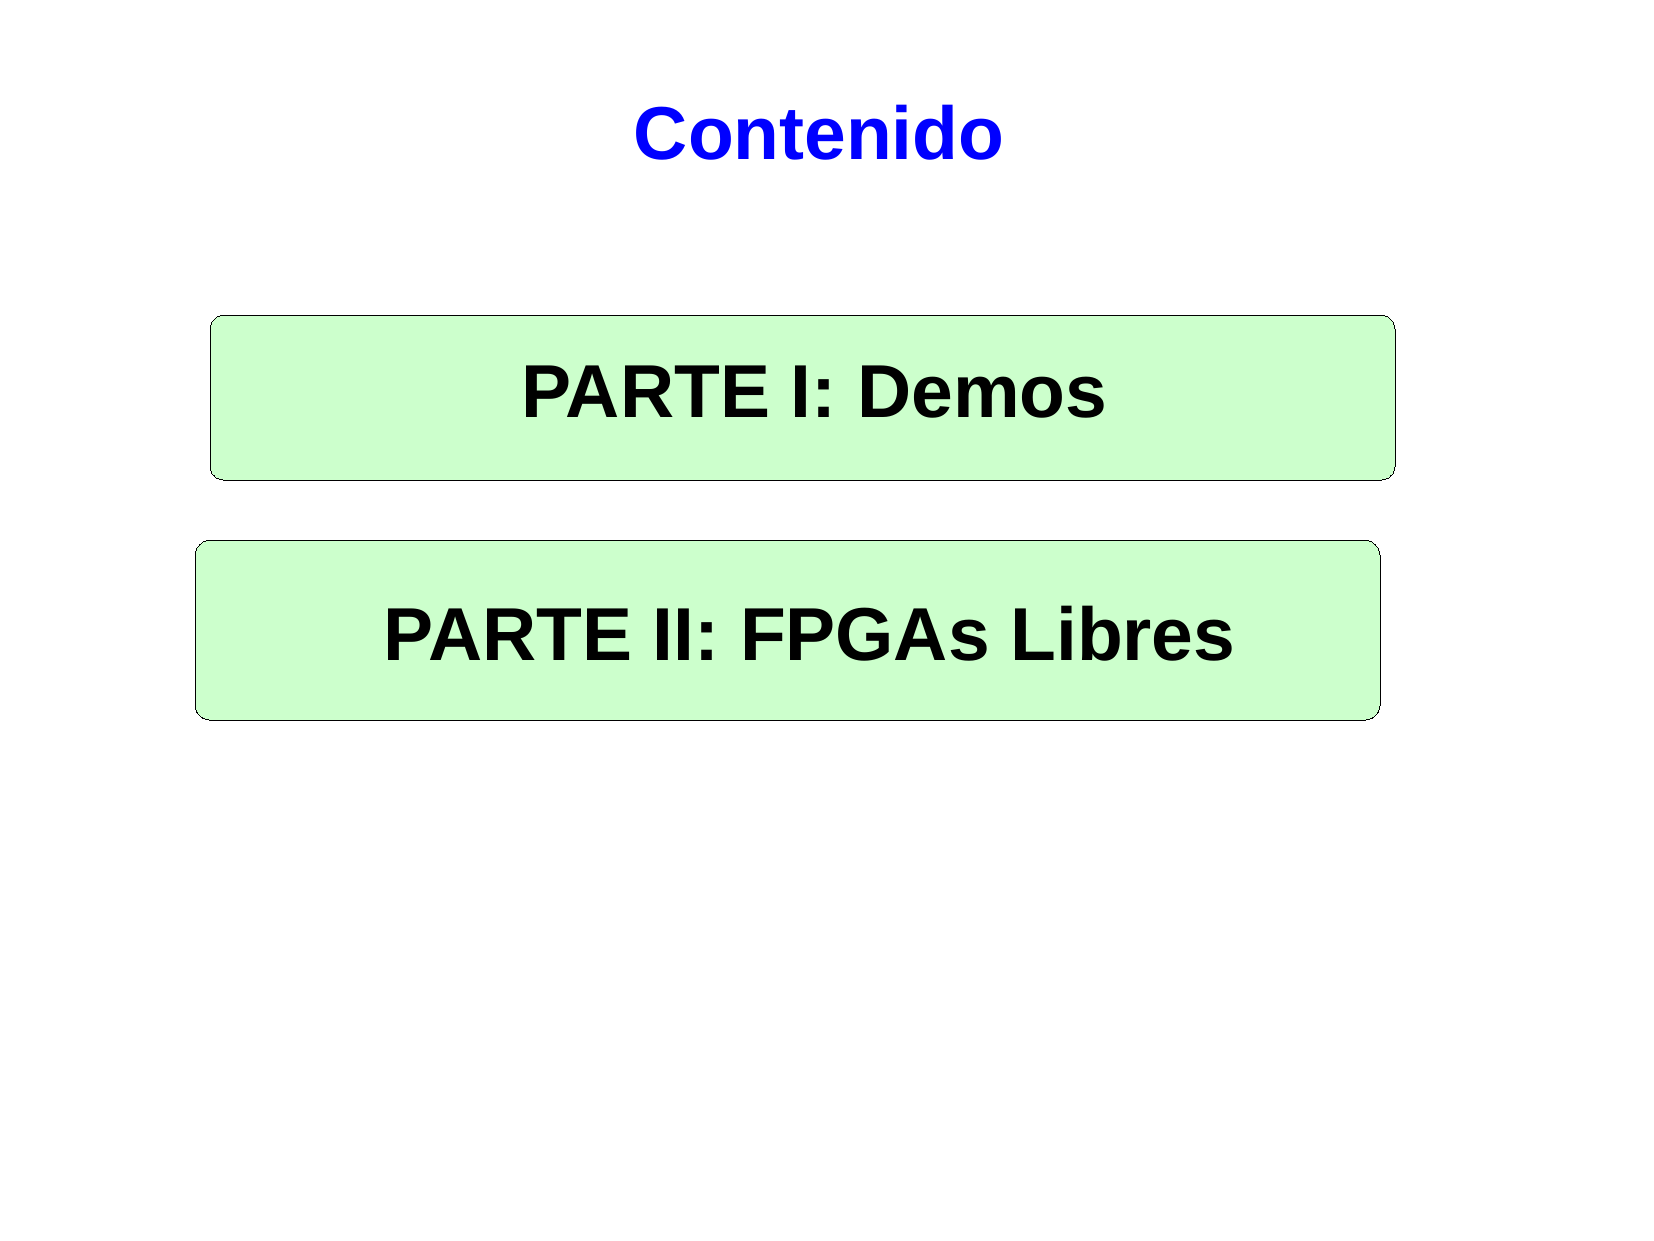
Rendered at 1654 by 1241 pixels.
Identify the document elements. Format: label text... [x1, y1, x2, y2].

title Contenido [75, 30, 1564, 238]
text_box [210, 315, 1396, 481]
text_box PARTE I: Demos [225, 342, 1426, 526]
text_box [195, 540, 1381, 721]
text_box PARTE II: FPGAs Libres [210, 585, 1411, 692]
